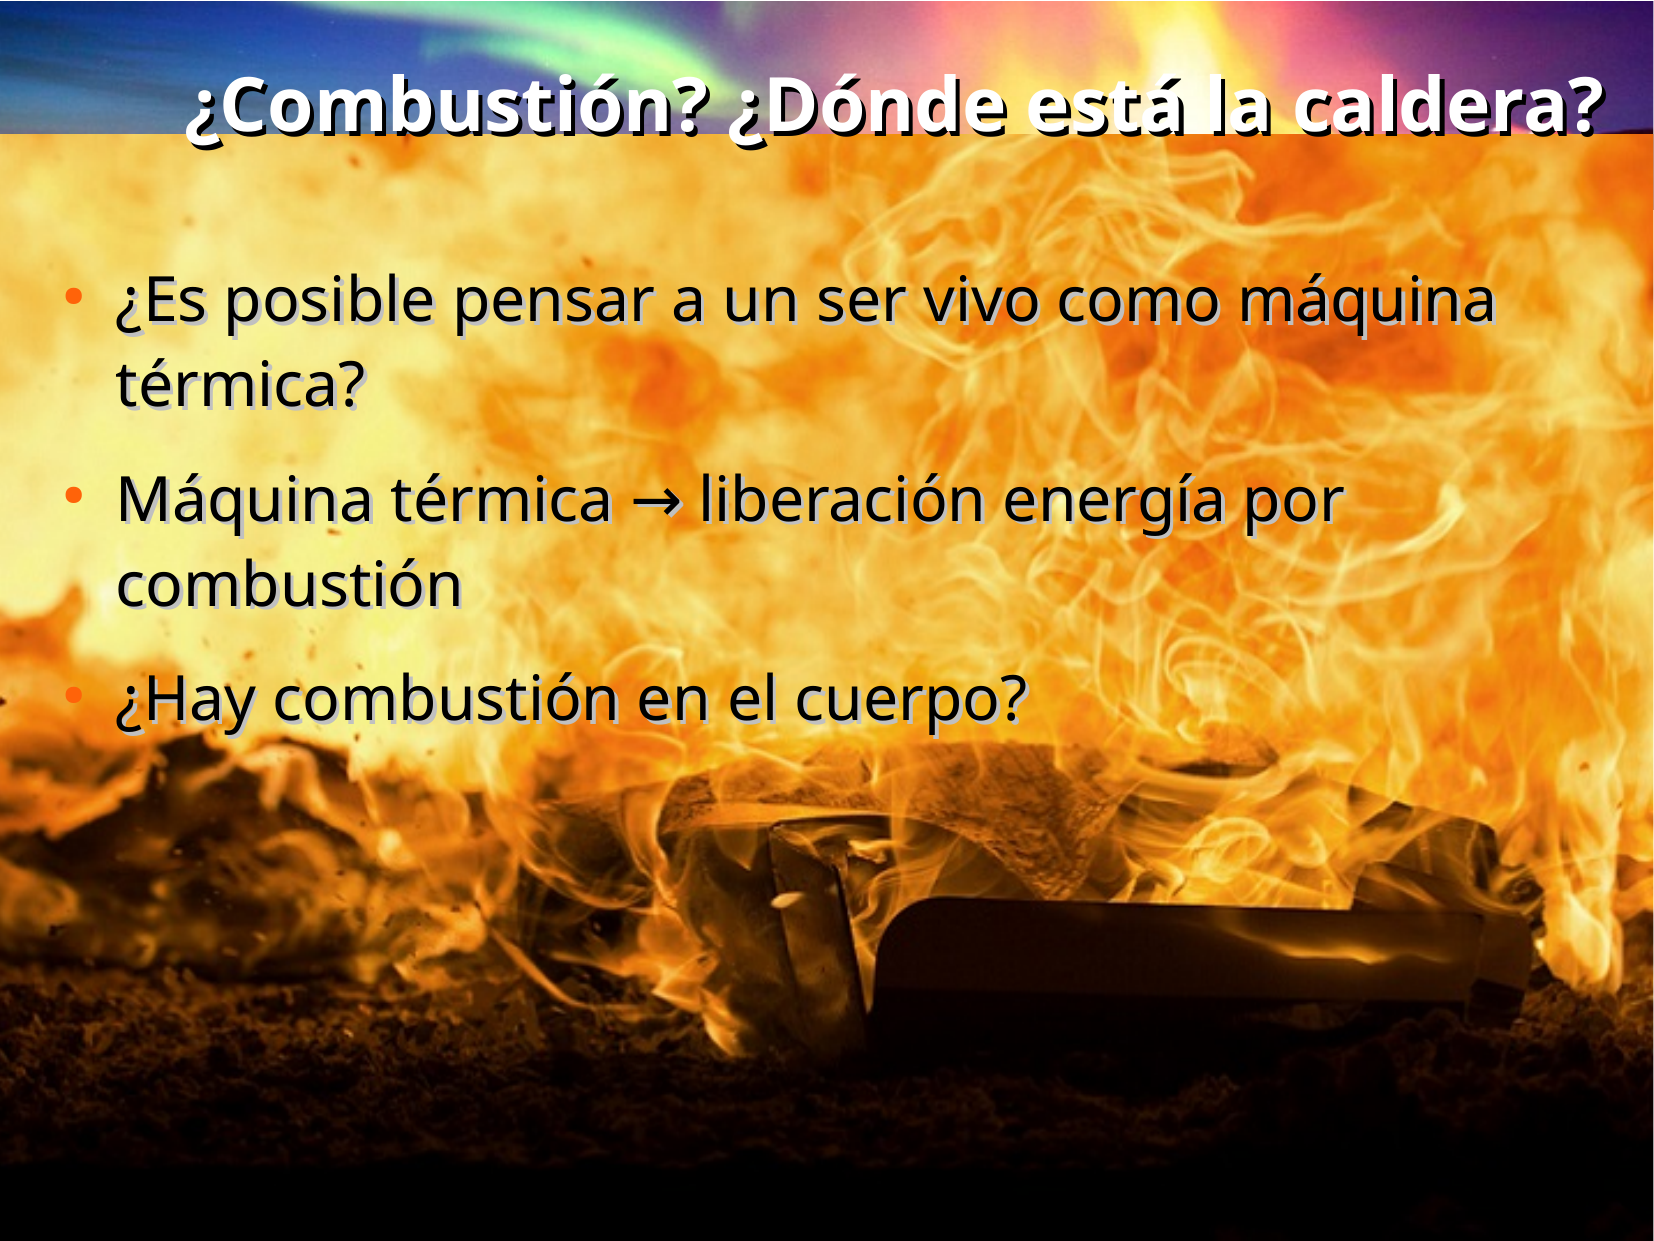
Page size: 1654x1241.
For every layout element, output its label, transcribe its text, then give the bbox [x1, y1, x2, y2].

title ¿Combustión? ¿Dónde está la caldera? [45, 15, 1606, 191]
list ¿Es posible pensar a un ser vivo como máquina térmica? Máquina térmica → liberación energía por combustión ¿Hay combustión en el cuerpo? [45, 255, 1606, 1156]
picture [0, 1, 1654, 1241]
